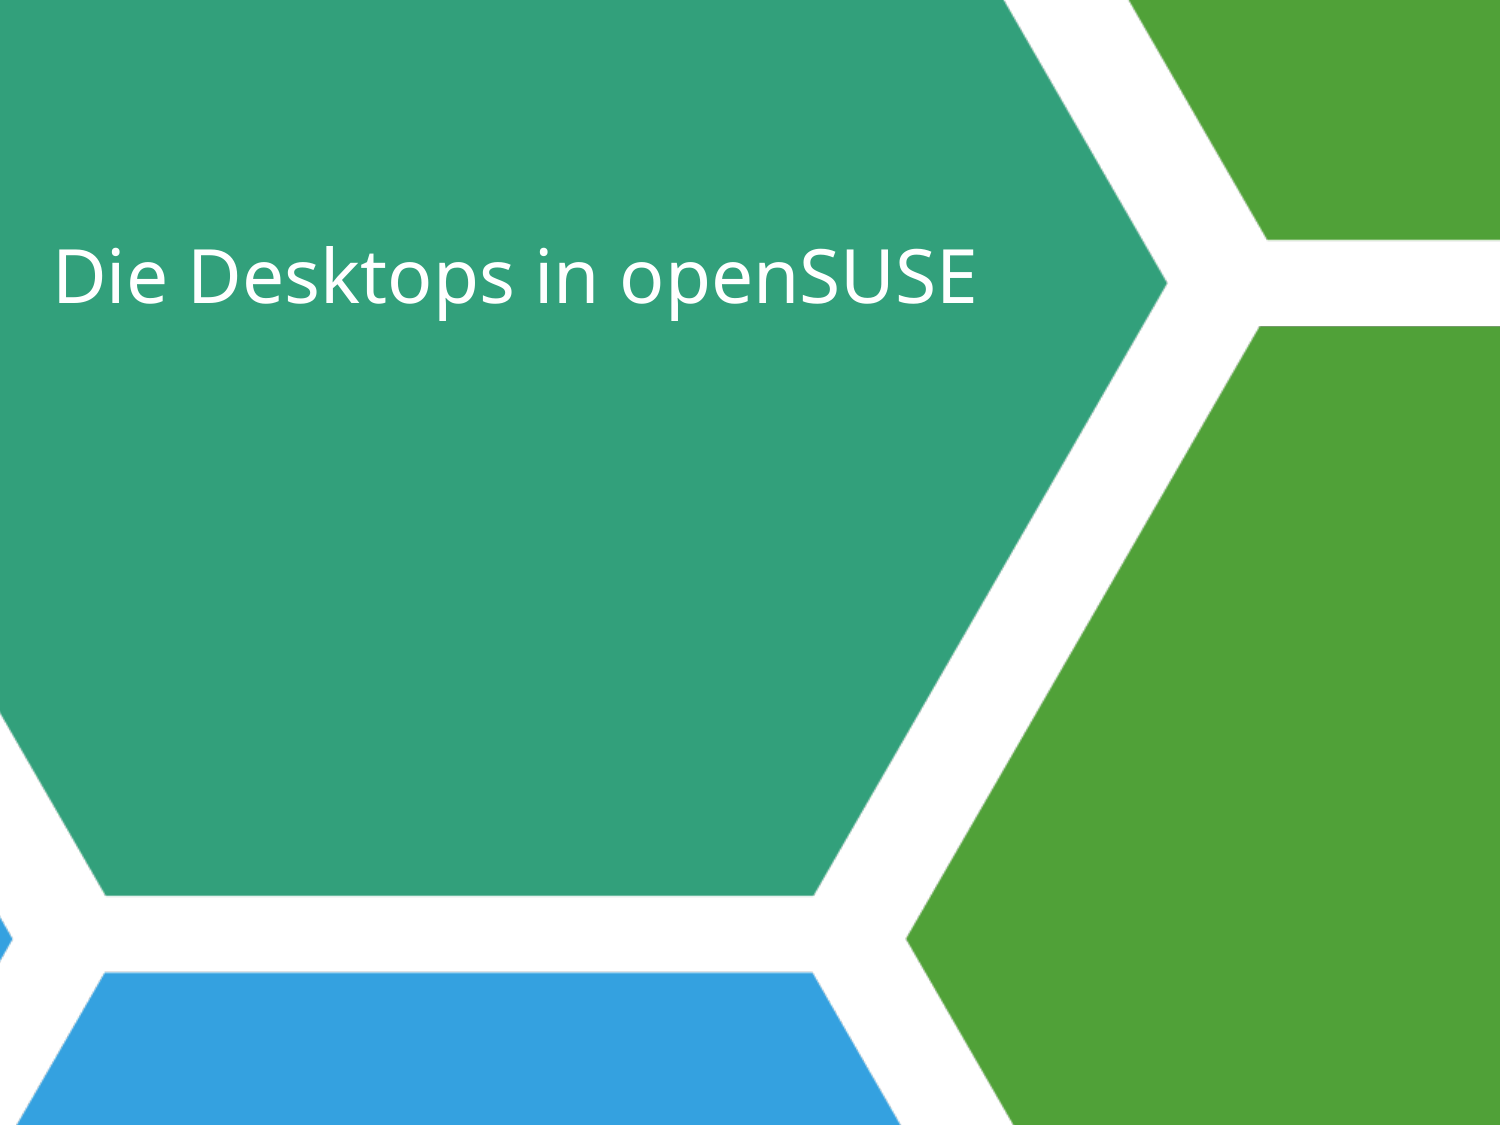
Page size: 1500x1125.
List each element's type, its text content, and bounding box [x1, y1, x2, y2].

picture [0, 0, 1500, 1125]
title Die Desktops in openSUSE [52, 147, 1261, 401]
